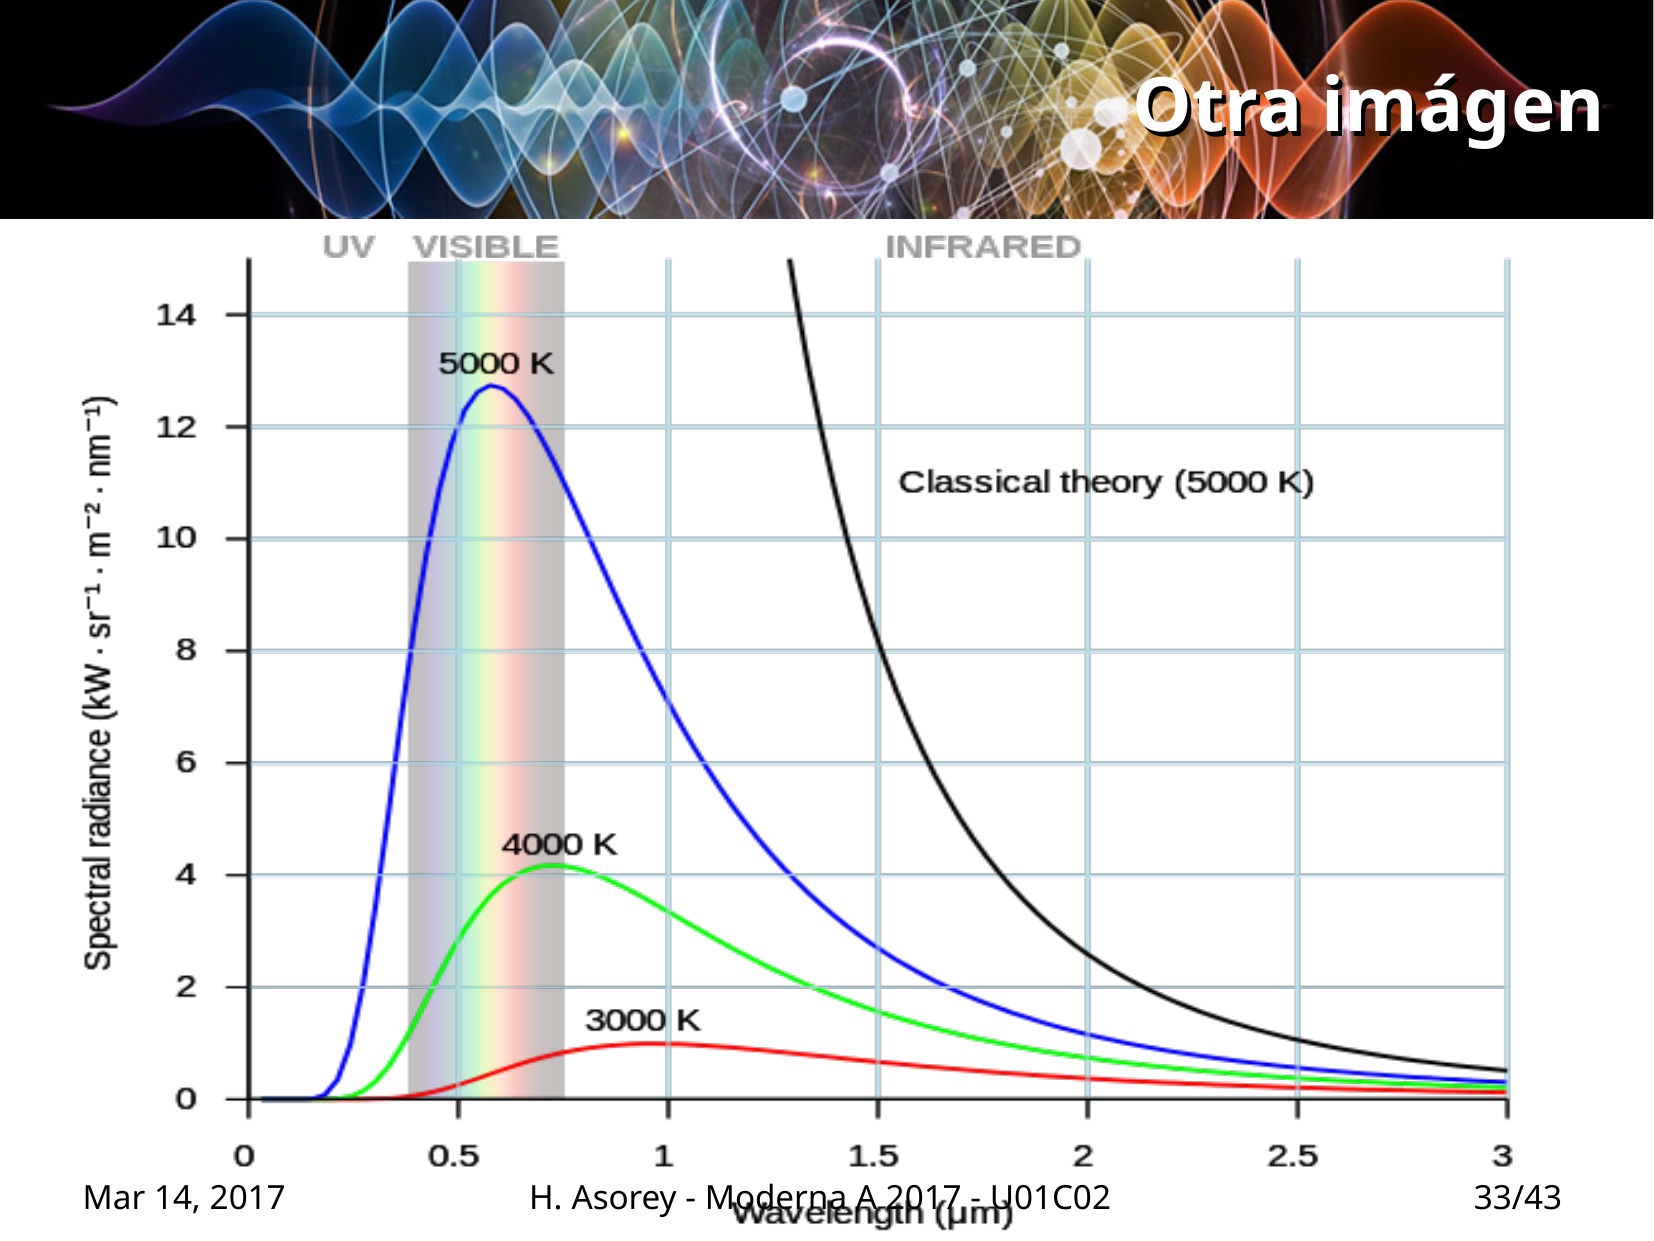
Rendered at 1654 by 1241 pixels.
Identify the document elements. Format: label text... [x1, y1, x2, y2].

title Otra imágen [45, 11, 1606, 195]
picture [0, 0, 1654, 219]
picture [45, 224, 1561, 1241]
